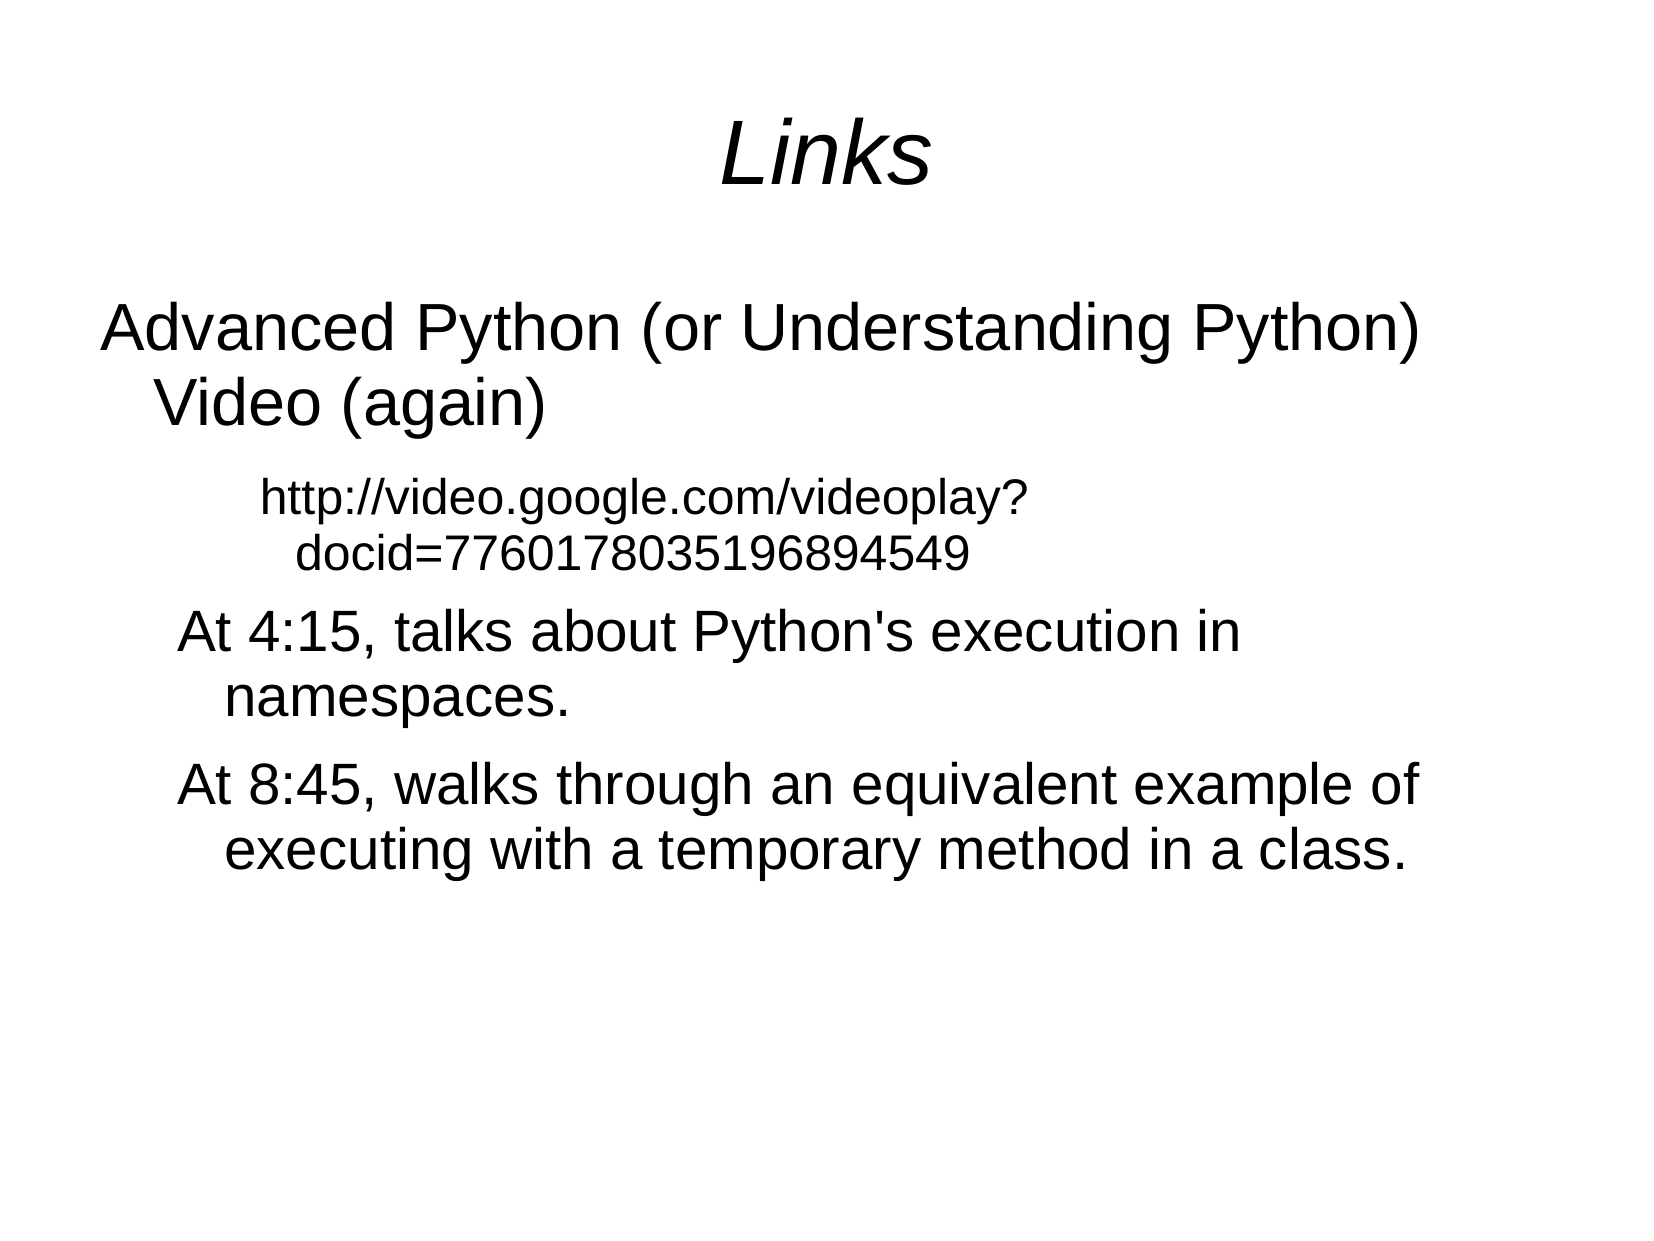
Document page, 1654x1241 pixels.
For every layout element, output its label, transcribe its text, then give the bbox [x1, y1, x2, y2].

list Advanced Python (or Understanding Python) Video (again) http://video.google.com/videoplay?docid=7760178035196894549 At 4:15, talks about Python's execution in namespaces. At 8:45, walks through an equivalent example of executing with a temporary method in a class. [82, 290, 1571, 1094]
title Links [82, 56, 1571, 250]
